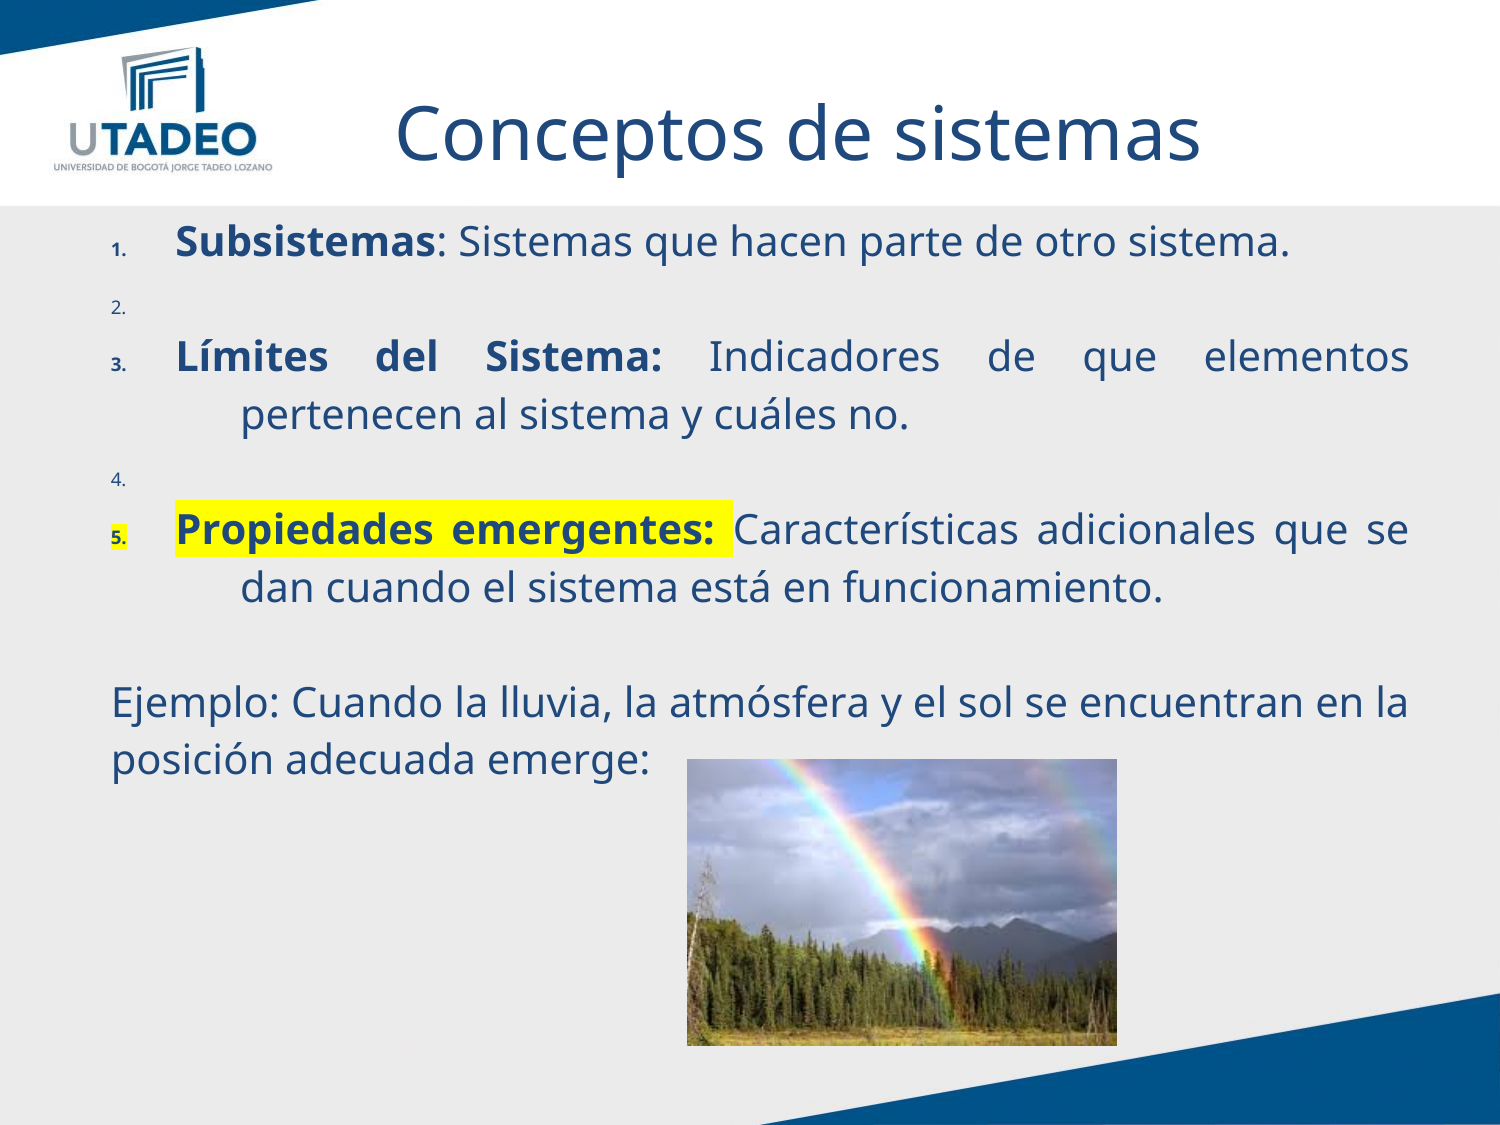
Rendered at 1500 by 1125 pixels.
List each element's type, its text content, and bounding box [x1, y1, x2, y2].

picture [687, 759, 1117, 1046]
list Subsistemas: Sistemas que hacen parte de otro sistema. Límites del Sistema: Indicadores de que elementos pertenecen al sistema y cuáles no. Propiedades emergentes: Características adicionales que se dan cuando el sistema está en funcionamiento. Ejemplo: Cuando la lluvia, la atmósfera y el sol se encuentran en la posición adecuada emerge: [75, 199, 1426, 875]
title Conceptos de sistemas [379, 45, 1426, 233]
